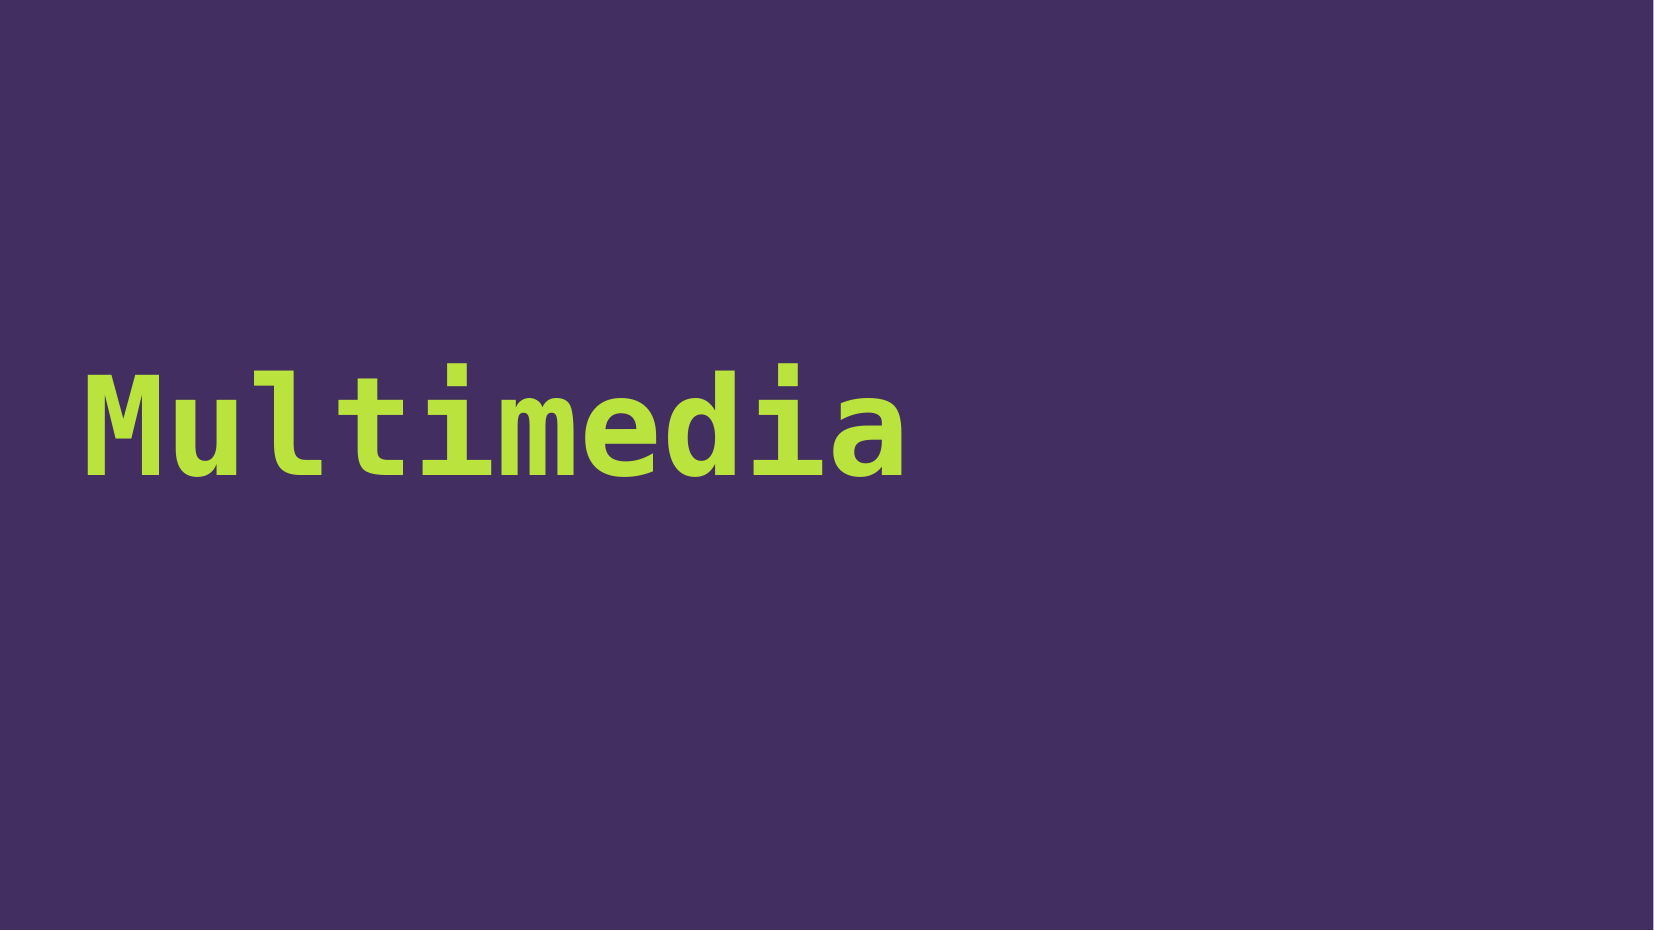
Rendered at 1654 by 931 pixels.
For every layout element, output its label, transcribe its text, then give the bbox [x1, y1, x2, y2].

title Multimedia [82, 236, 1571, 621]
